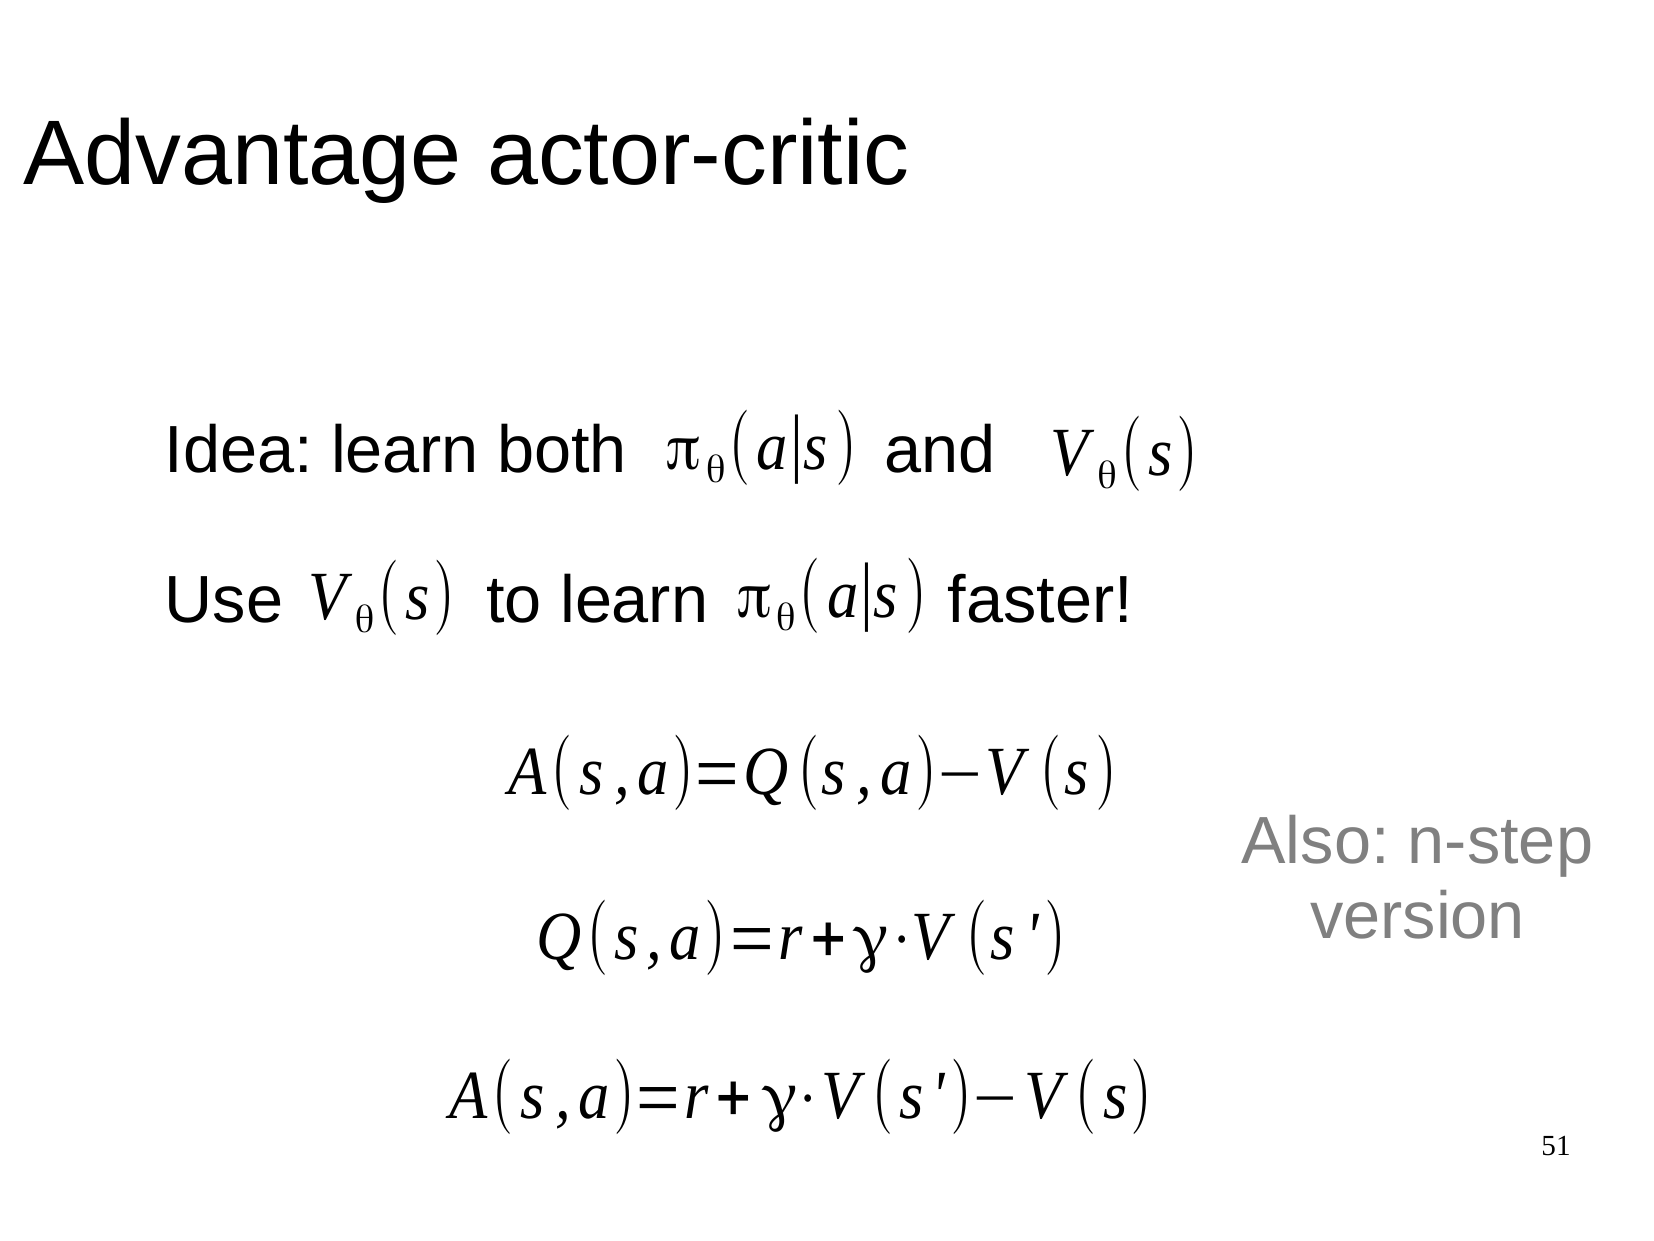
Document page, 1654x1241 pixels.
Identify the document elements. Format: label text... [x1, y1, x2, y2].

chart [721, 552, 941, 636]
chart [1035, 410, 1214, 494]
chart [520, 894, 1080, 978]
chart [426, 1054, 1166, 1138]
text_box Idea: learn both and Use to learn faster! [150, 405, 1546, 869]
chart [292, 555, 471, 639]
chart [485, 729, 1131, 813]
text_box Also: n-step version [1215, 795, 1621, 961]
chart [651, 405, 871, 488]
title Advantage actor-critic [23, 49, 1512, 257]
